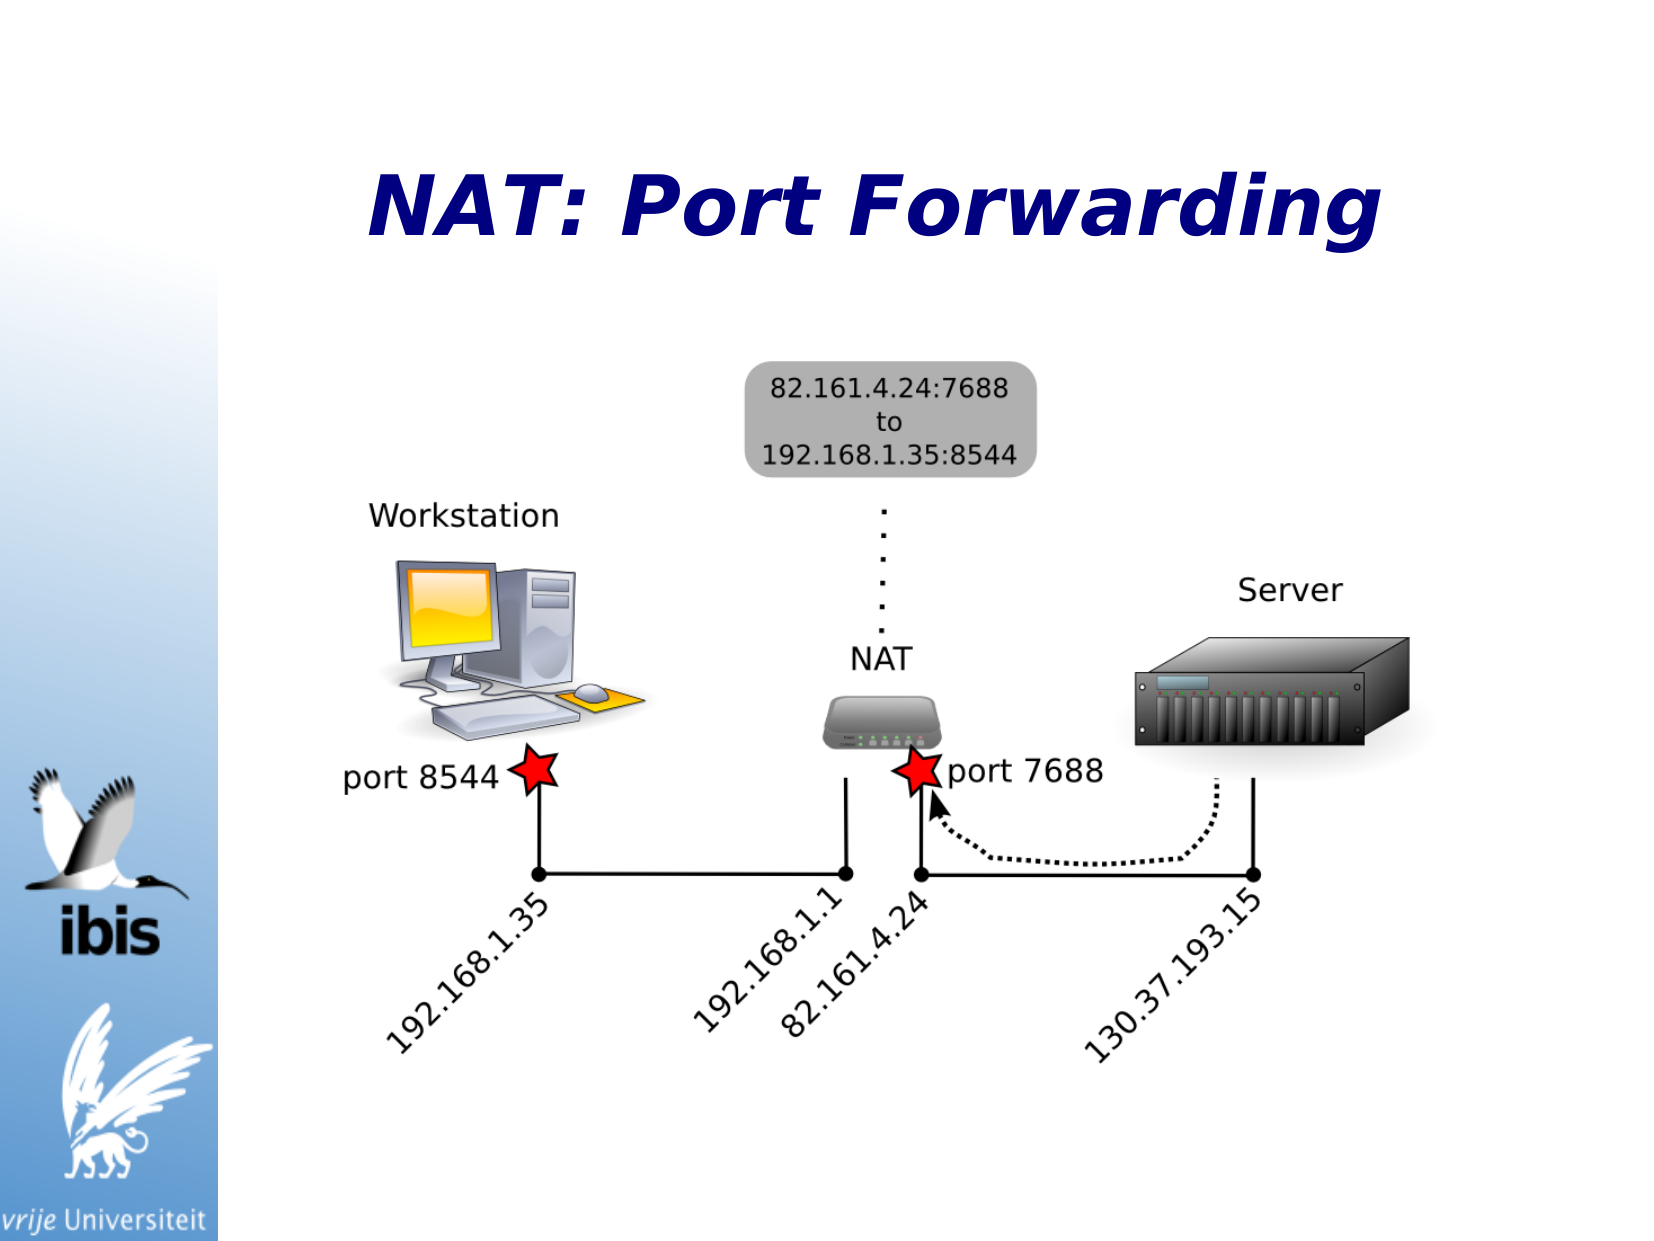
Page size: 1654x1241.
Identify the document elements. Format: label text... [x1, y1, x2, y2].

picture [0, 0, 218, 1241]
title NAT: Port Forwarding [219, 102, 1534, 311]
picture [311, 324, 1465, 1098]
